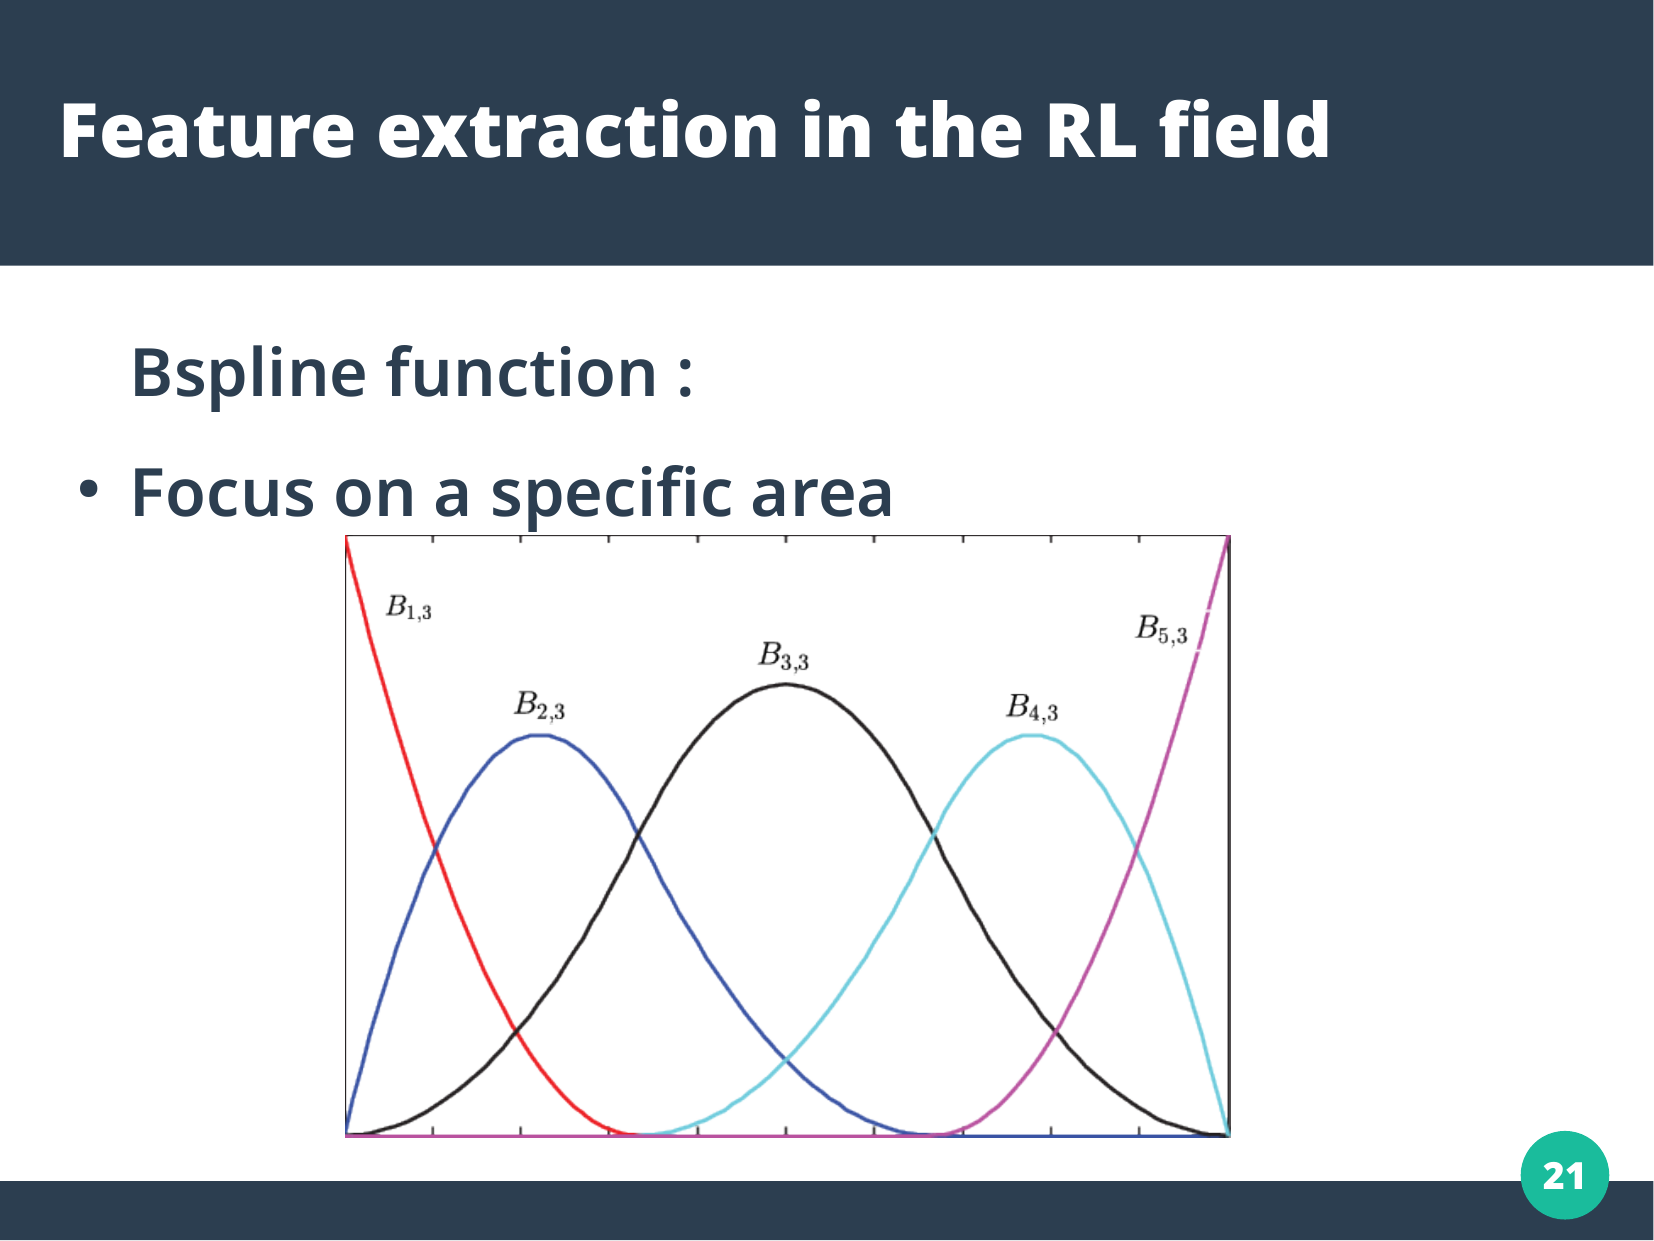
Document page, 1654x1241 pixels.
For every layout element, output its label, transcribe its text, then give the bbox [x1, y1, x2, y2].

list Bspline function : Focus on a specific area [59, 324, 1595, 841]
title Feature extraction in the RL field [59, 49, 1595, 207]
picture [345, 535, 1231, 1138]
